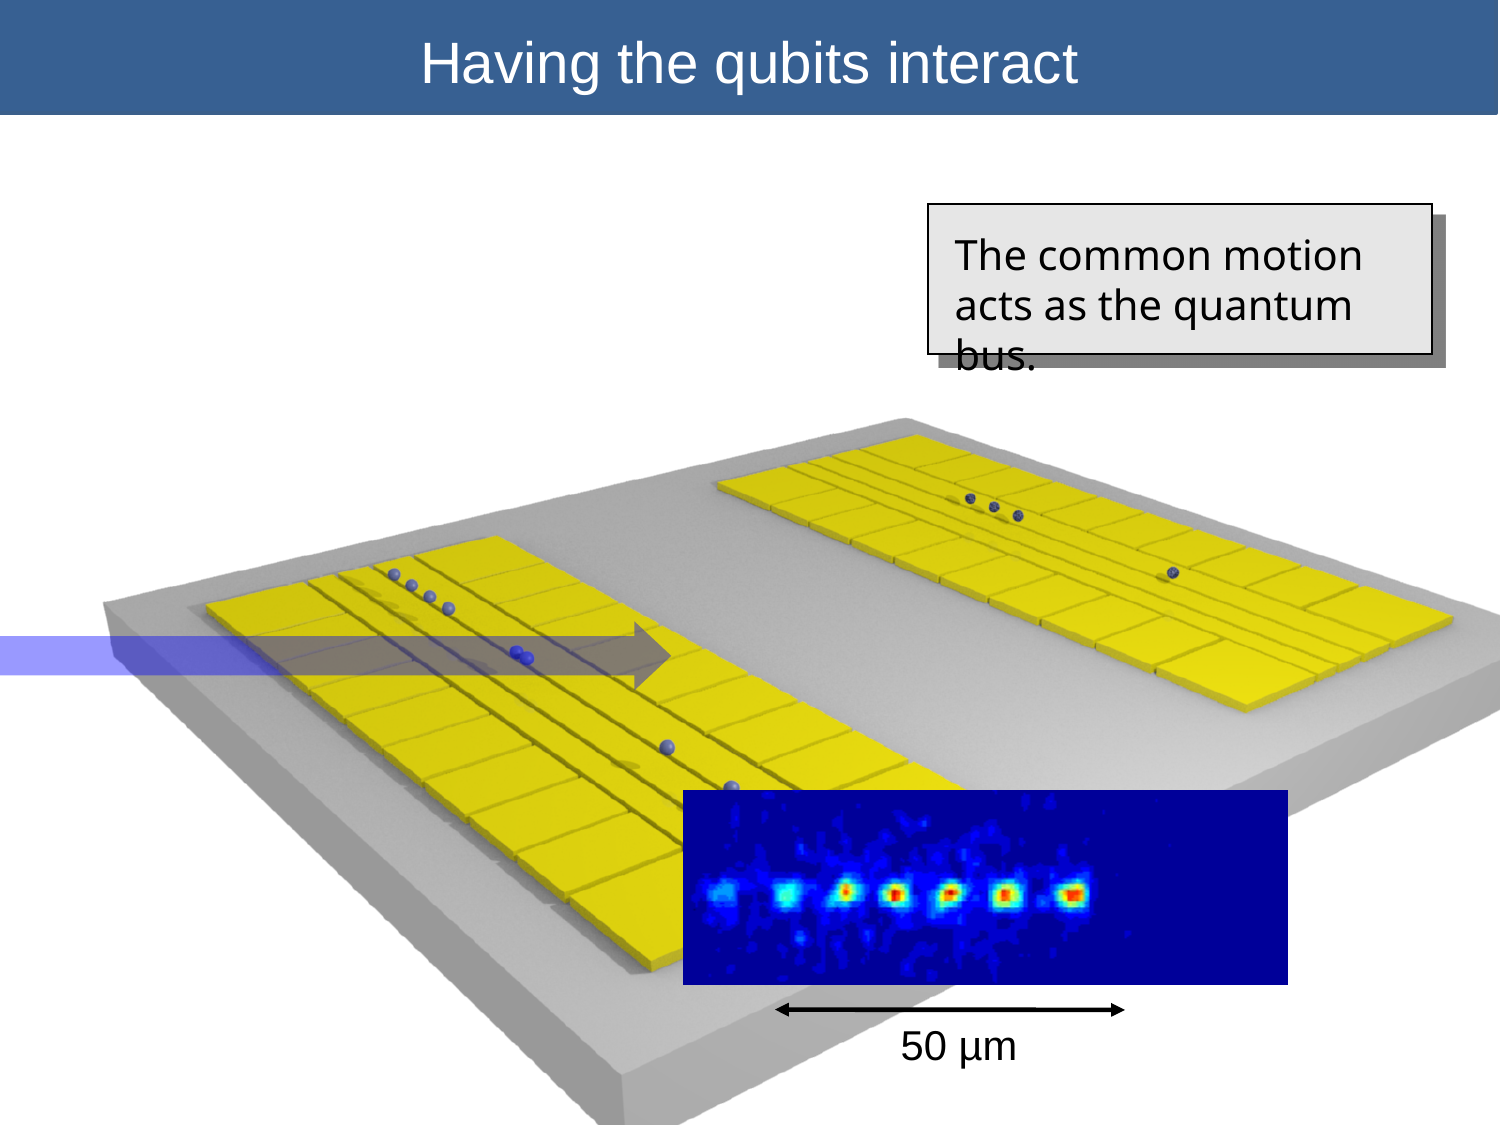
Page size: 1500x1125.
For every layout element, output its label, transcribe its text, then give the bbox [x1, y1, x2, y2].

text_box 50 µm [885, 1011, 1040, 1077]
text_box [0, 621, 672, 691]
text_box [927, 203, 1433, 355]
picture [80, 160, 1500, 1125]
text_box Having the qubits interact [45, 17, 1454, 103]
text_box The common motion acts as the quantum bus. [939, 221, 1445, 387]
